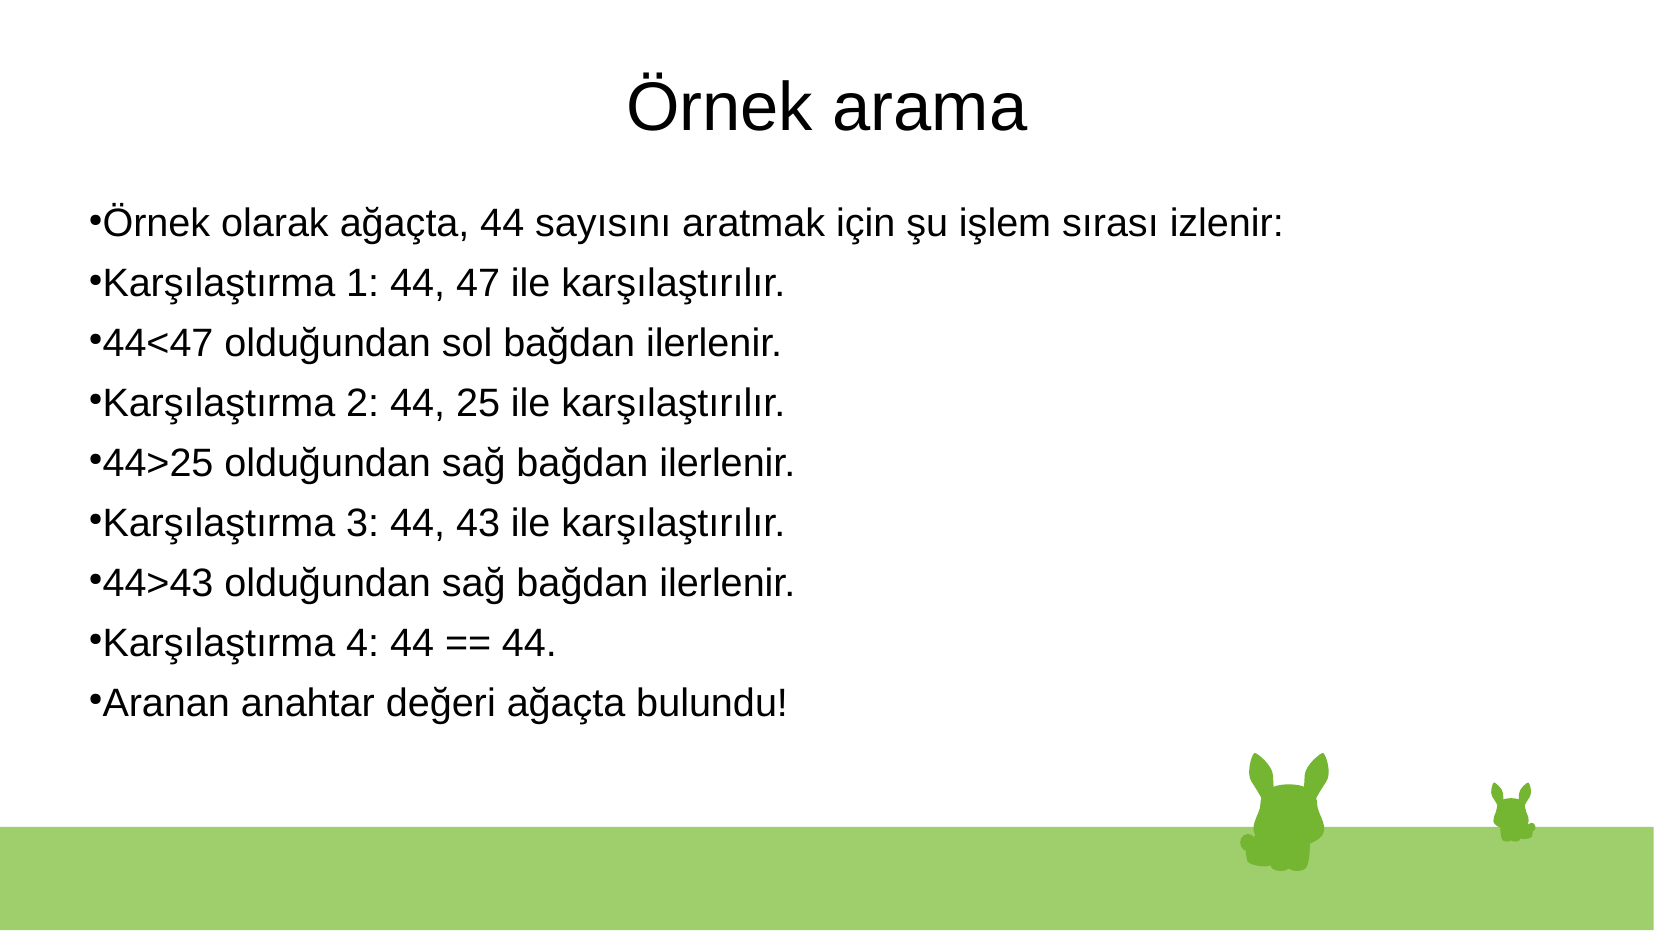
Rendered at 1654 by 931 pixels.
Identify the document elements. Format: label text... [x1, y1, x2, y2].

list ﻿Örnek olarak ağaçta, 44 sayısını aratmak için şu işlem sırası izlenir: Karşılaştırma 1: 44, 47 ile karşılaştırılır. 44<47 olduğundan sol bağdan ilerlenir. Karşılaştırma 2: 44, 25 ile karşılaştırılır. 44>25 olduğundan sağ bağdan ilerlenir. Karşılaştırma 3: 44, 43 ile karşılaştırılır. 44>43 olduğundan sağ bağdan ilerlenir. Karşılaştırma 4: 44 == 44. Aranan anahtar değeri ağaçta bulundu! [88, 206, 1565, 739]
title Örnek arama [88, 29, 1565, 178]
